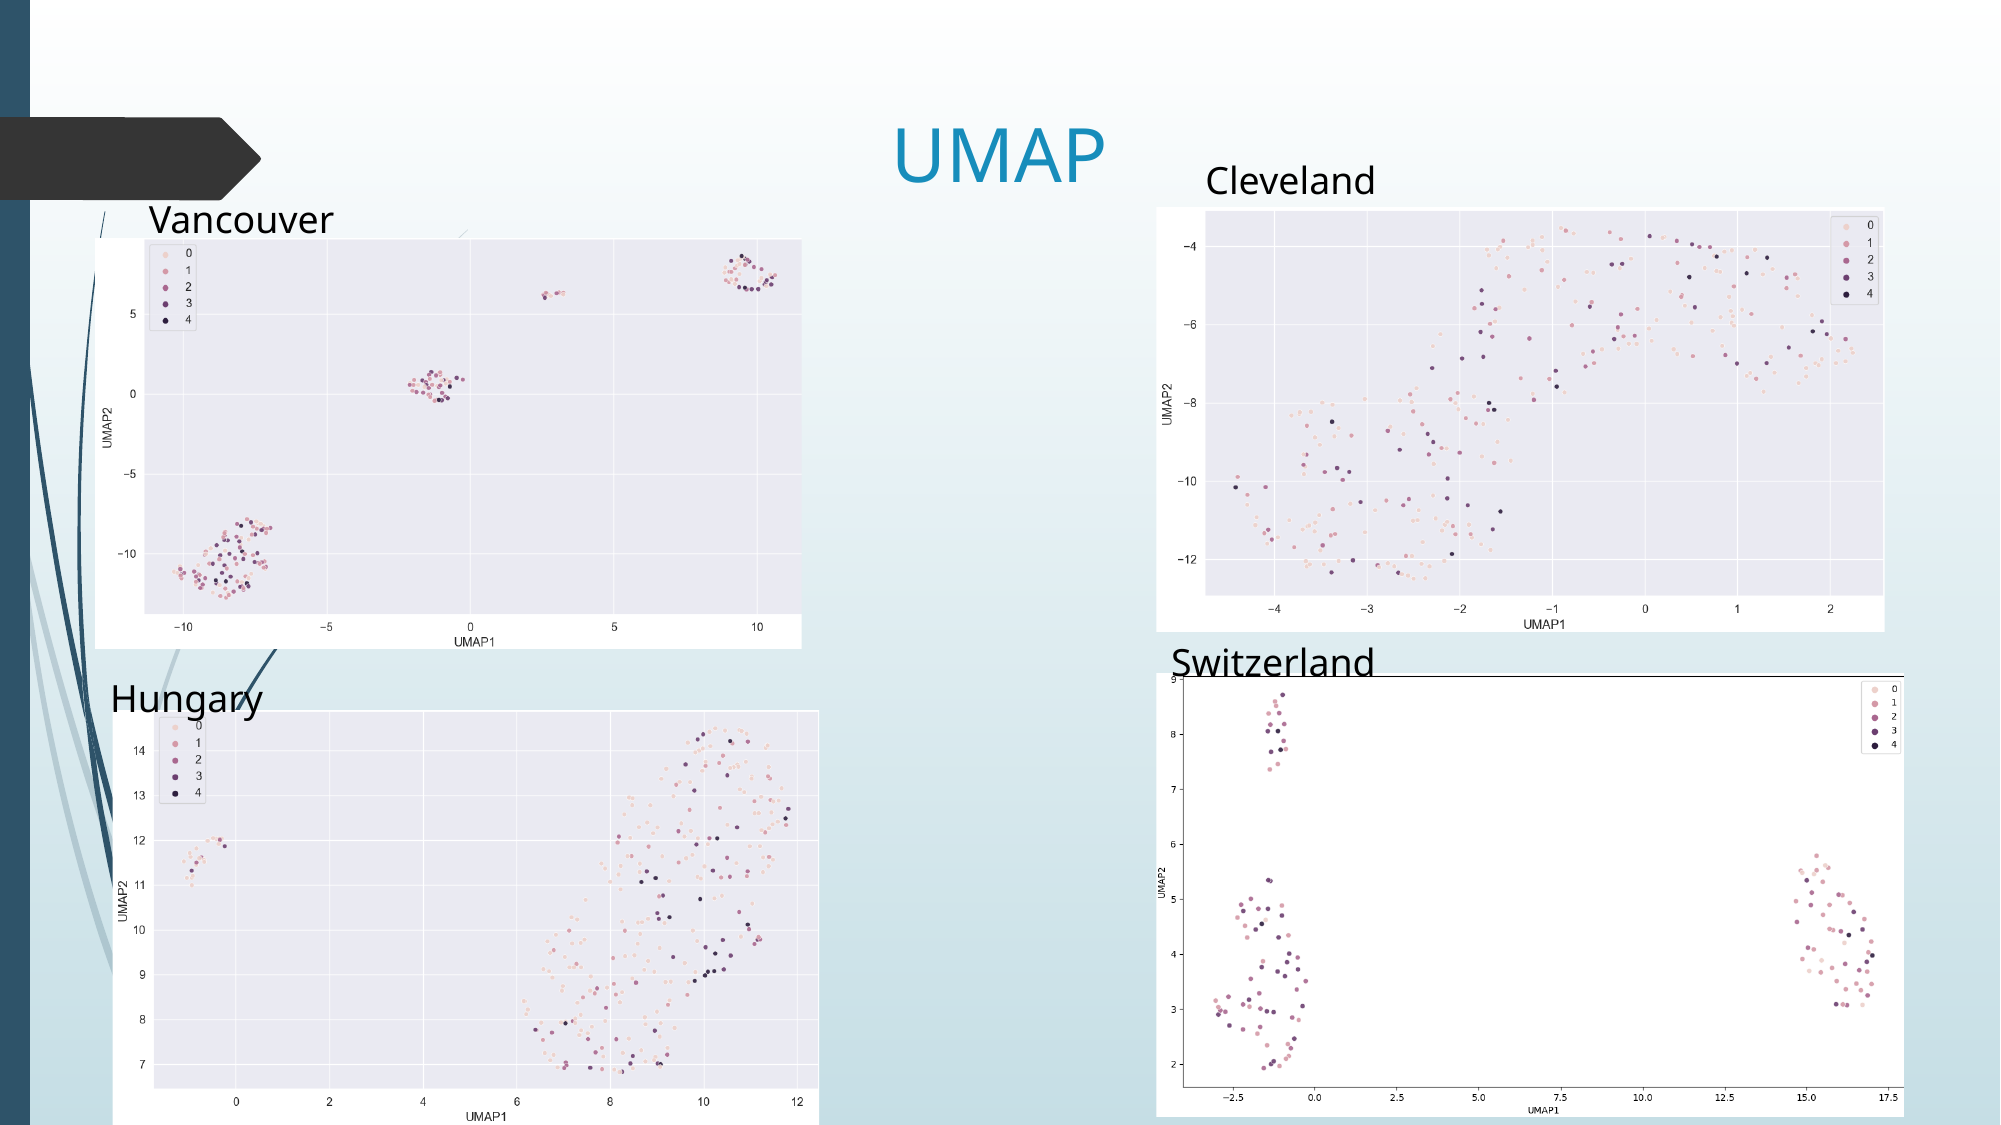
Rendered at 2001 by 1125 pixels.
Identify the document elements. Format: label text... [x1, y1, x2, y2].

text_box Vancouver [133, 188, 405, 250]
picture [1156, 207, 1885, 632]
text_box Hungary [95, 667, 327, 734]
text_box Cleveland [1190, 149, 1472, 208]
title UMAP [269, 100, 1731, 206]
picture [112, 710, 820, 1125]
text_box Switzerland [1156, 631, 1494, 693]
picture [1156, 673, 1904, 1117]
picture [95, 238, 802, 649]
